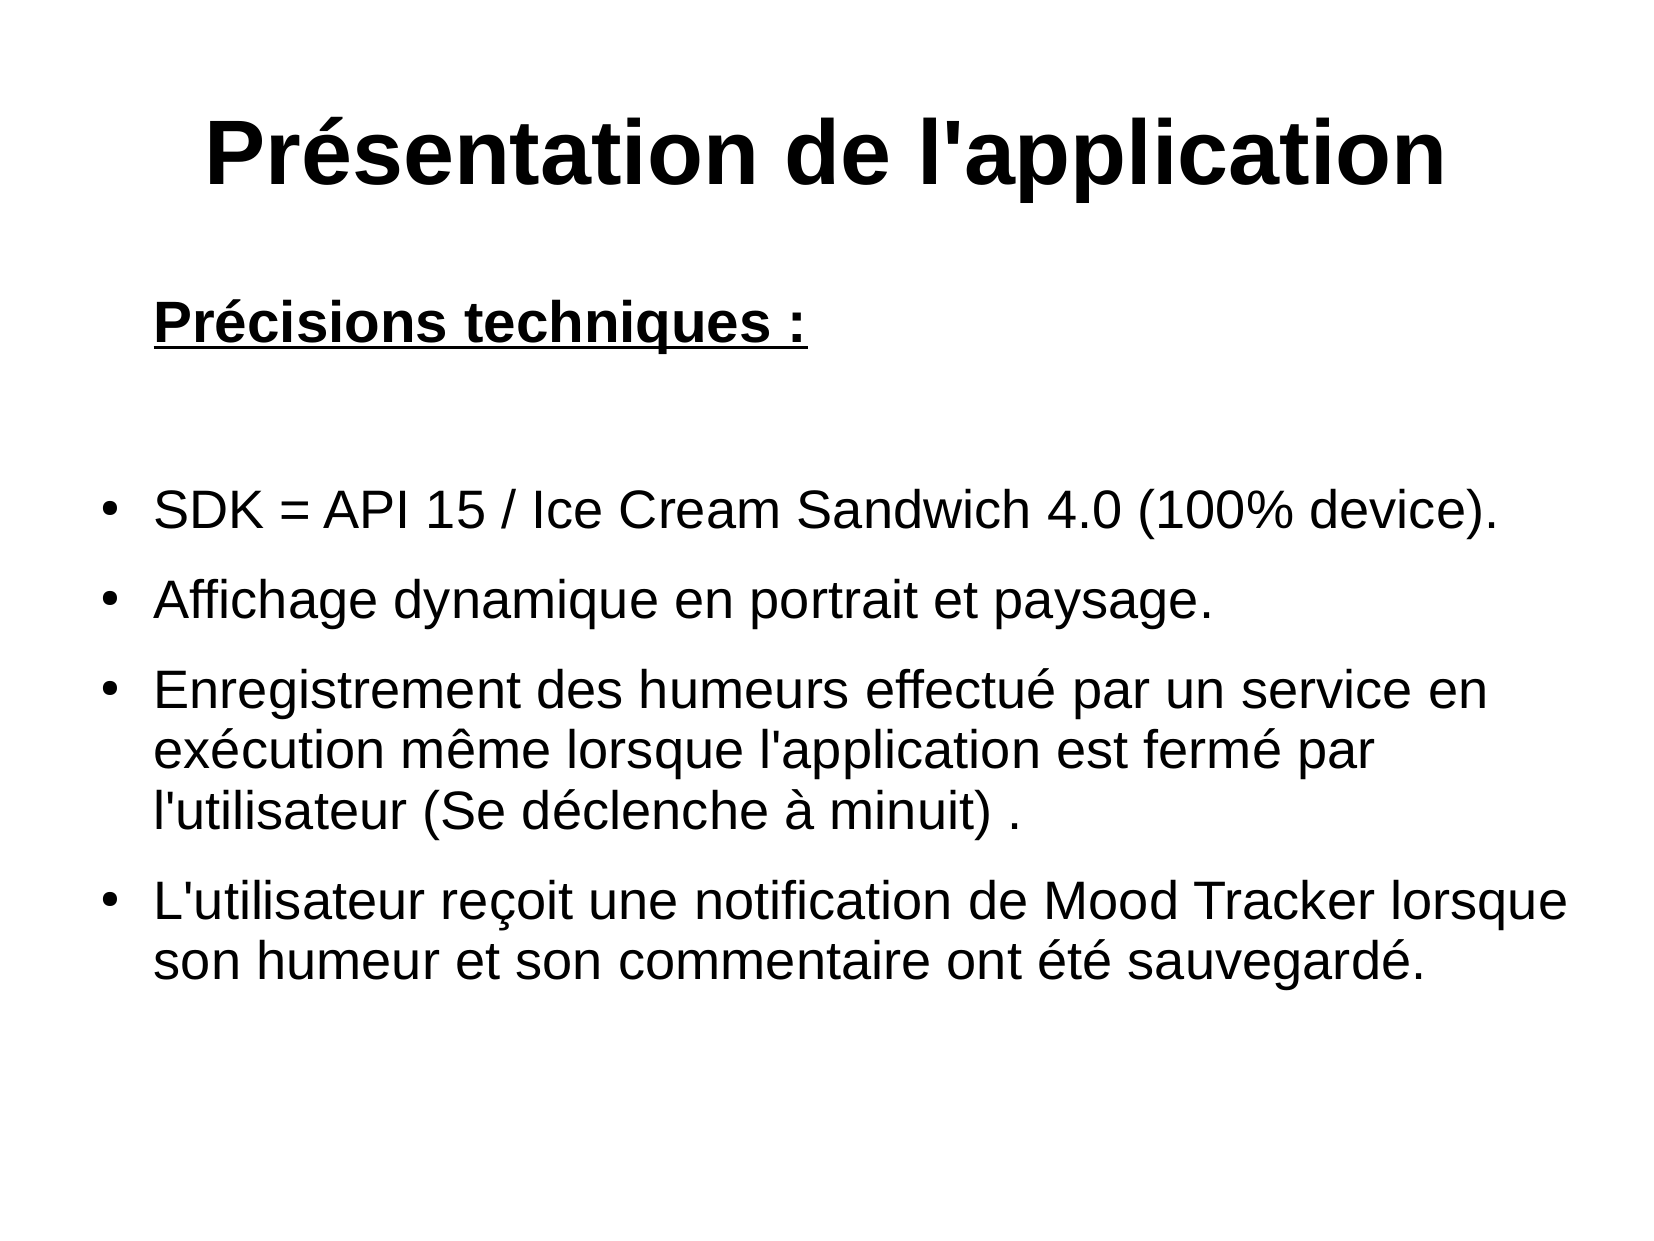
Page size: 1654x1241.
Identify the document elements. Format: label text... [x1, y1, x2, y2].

title Présentation de l'application [82, 49, 1571, 257]
list Précisions techniques : SDK = API 15 / Ice Cream Sandwich 4.0 (100% device). Affichage dynamique en portrait et paysage. Enregistrement des humeurs effectué par un service en exécution même lorsque l'application est fermé par l'utilisateur (Se déclenche à minuit) . L'utilisateur reçoit une notification de Mood Tracker lorsque son humeur et son commentaire ont été sauvegardé. [82, 290, 1571, 1175]
